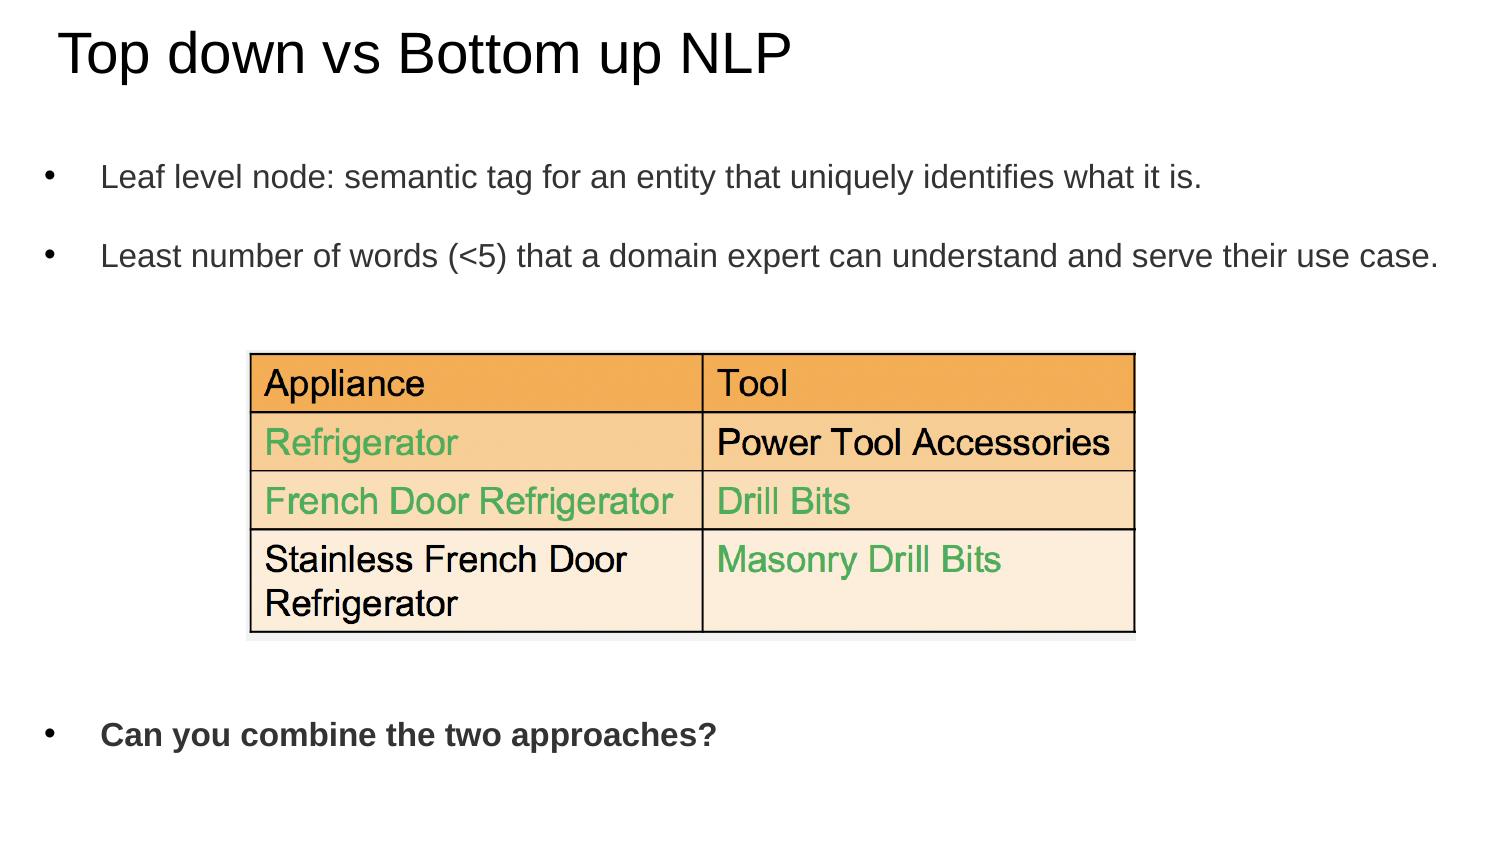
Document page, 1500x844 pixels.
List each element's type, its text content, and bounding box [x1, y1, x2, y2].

text_box Leaf level node: semantic tag for an entity that uniquely identifies what it is. Least number of words (<5) that a domain expert can understand and serve their use case. Can you combine the two approaches? [29, 147, 1457, 796]
picture [246, 350, 1136, 641]
title Top down vs Bottom up NLP [41, 0, 1440, 94]
